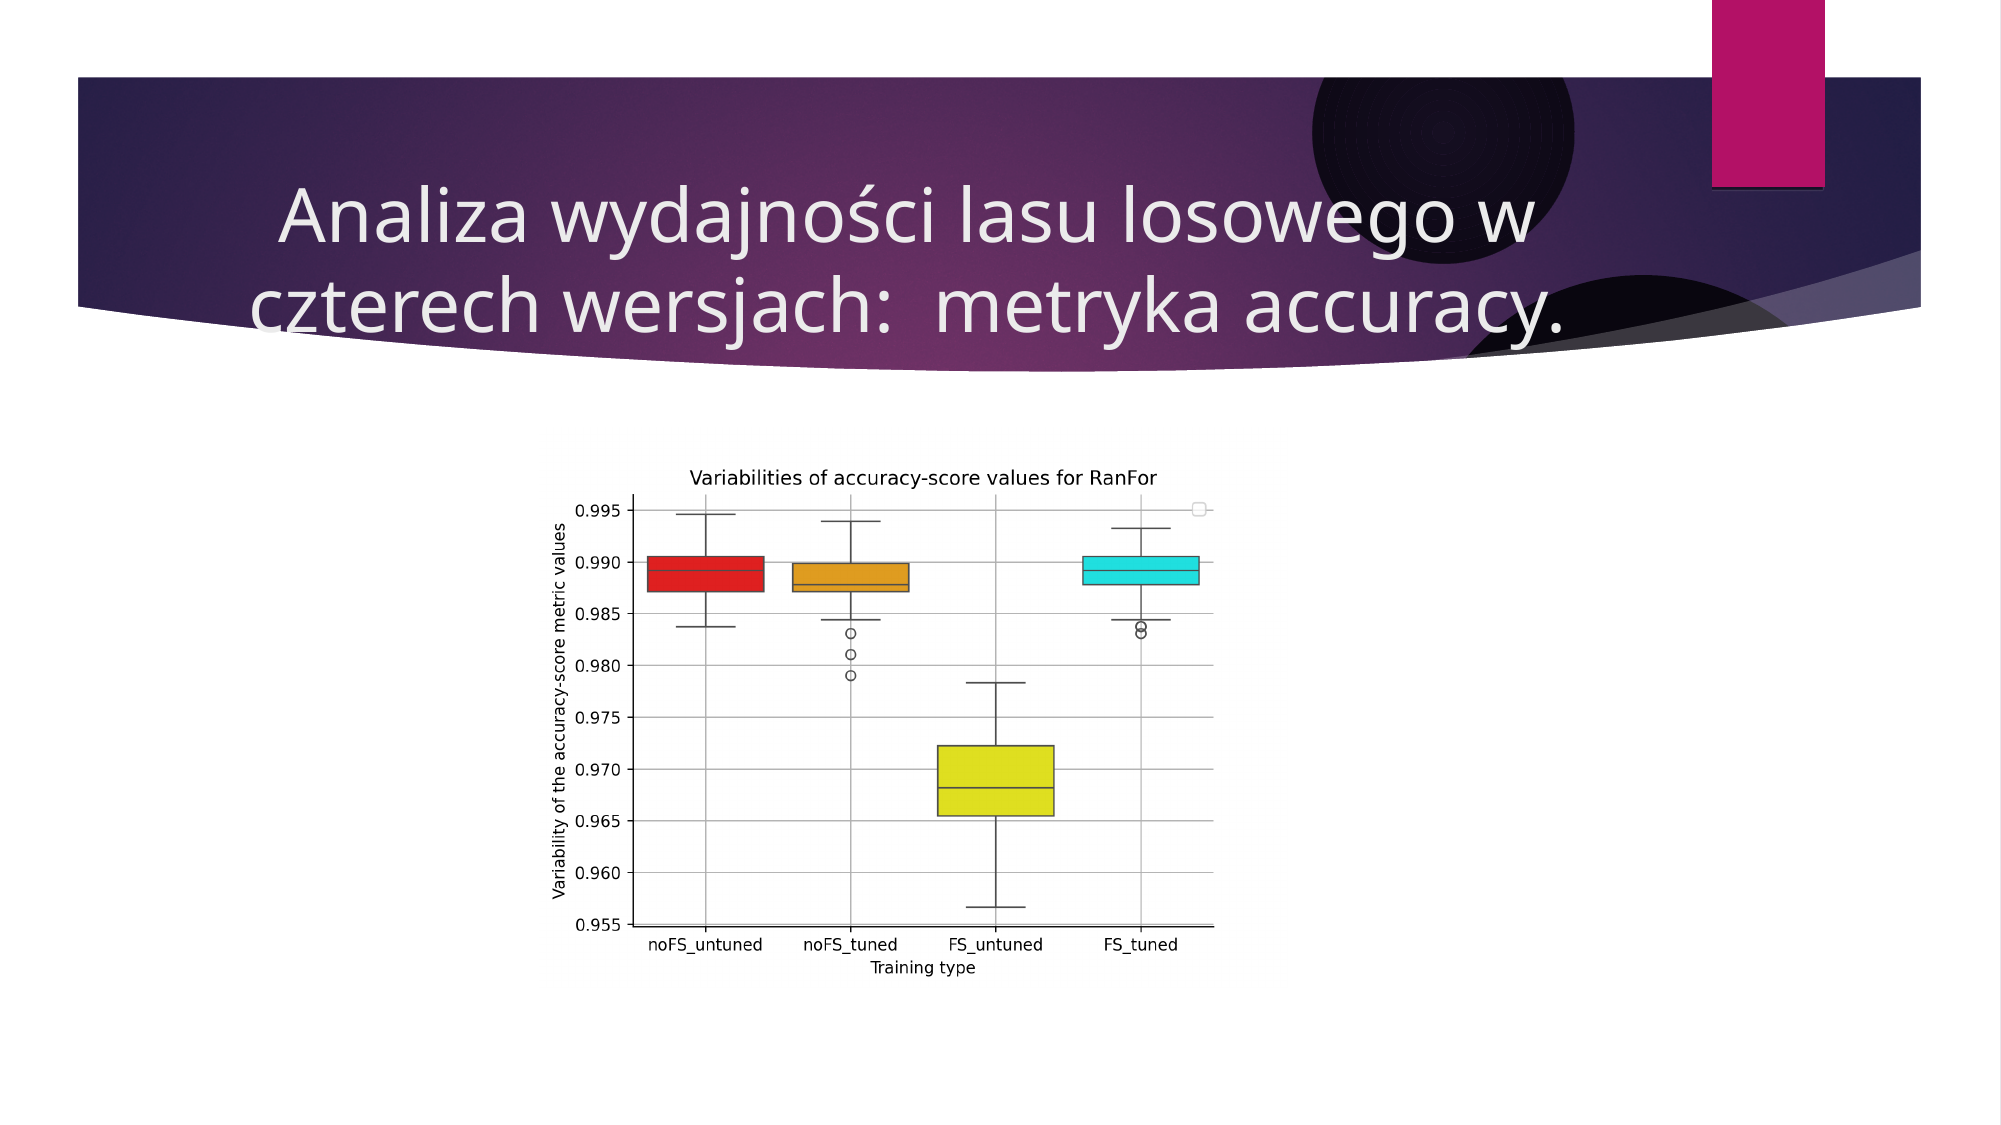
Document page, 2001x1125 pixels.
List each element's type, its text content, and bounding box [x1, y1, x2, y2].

picture [539, 427, 1288, 988]
title Analiza wydajności lasu losowego w czterech wersjach: metryka accuracy. [189, 159, 1627, 276]
